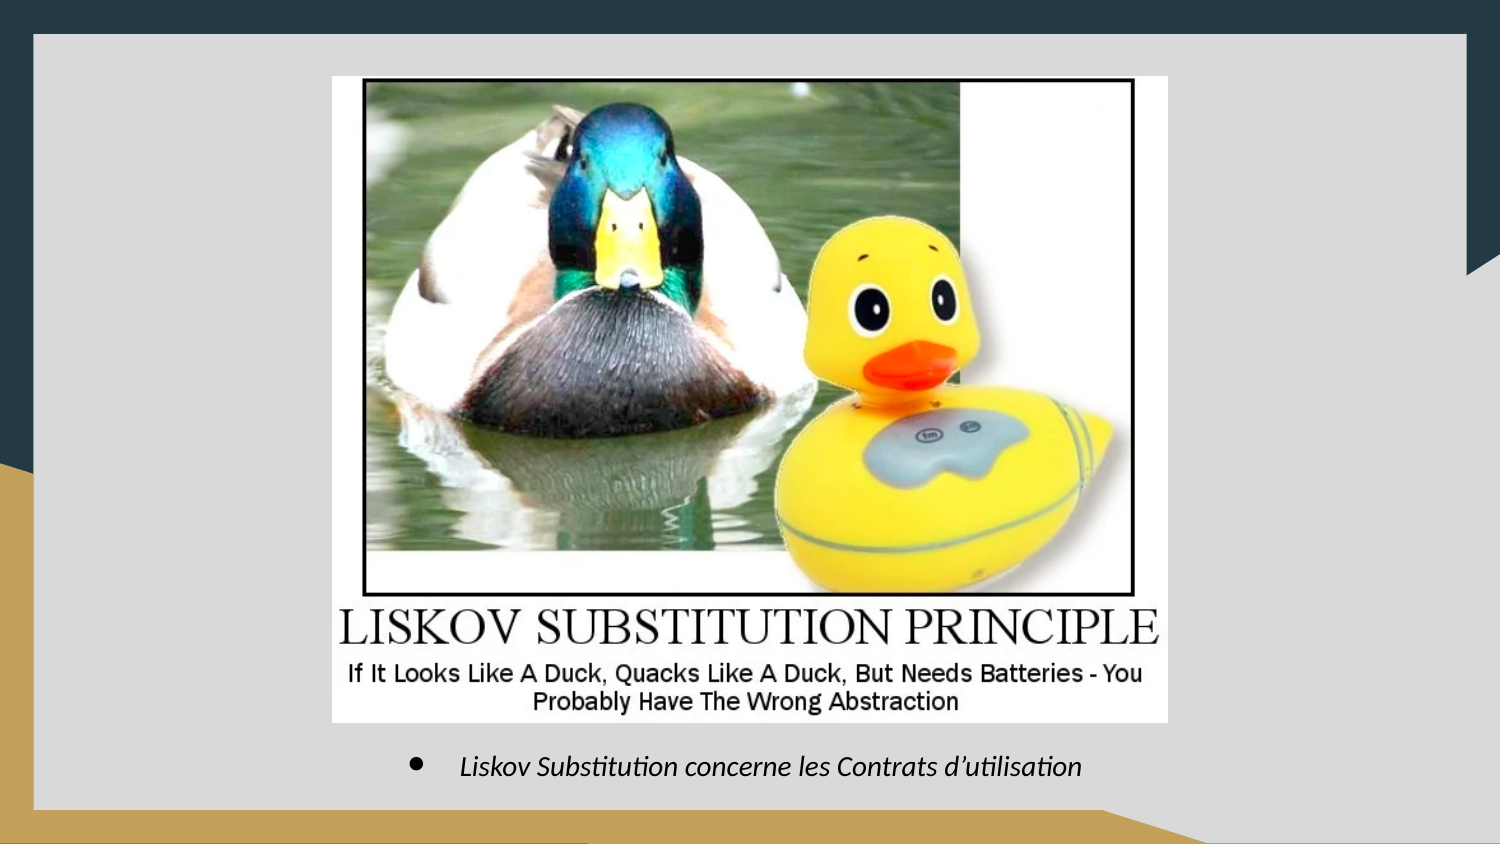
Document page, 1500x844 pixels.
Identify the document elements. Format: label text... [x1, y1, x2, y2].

text_box Liskov Substitution concerne les Contrats d’utilisation [369, 732, 1314, 798]
picture [332, 76, 1168, 723]
